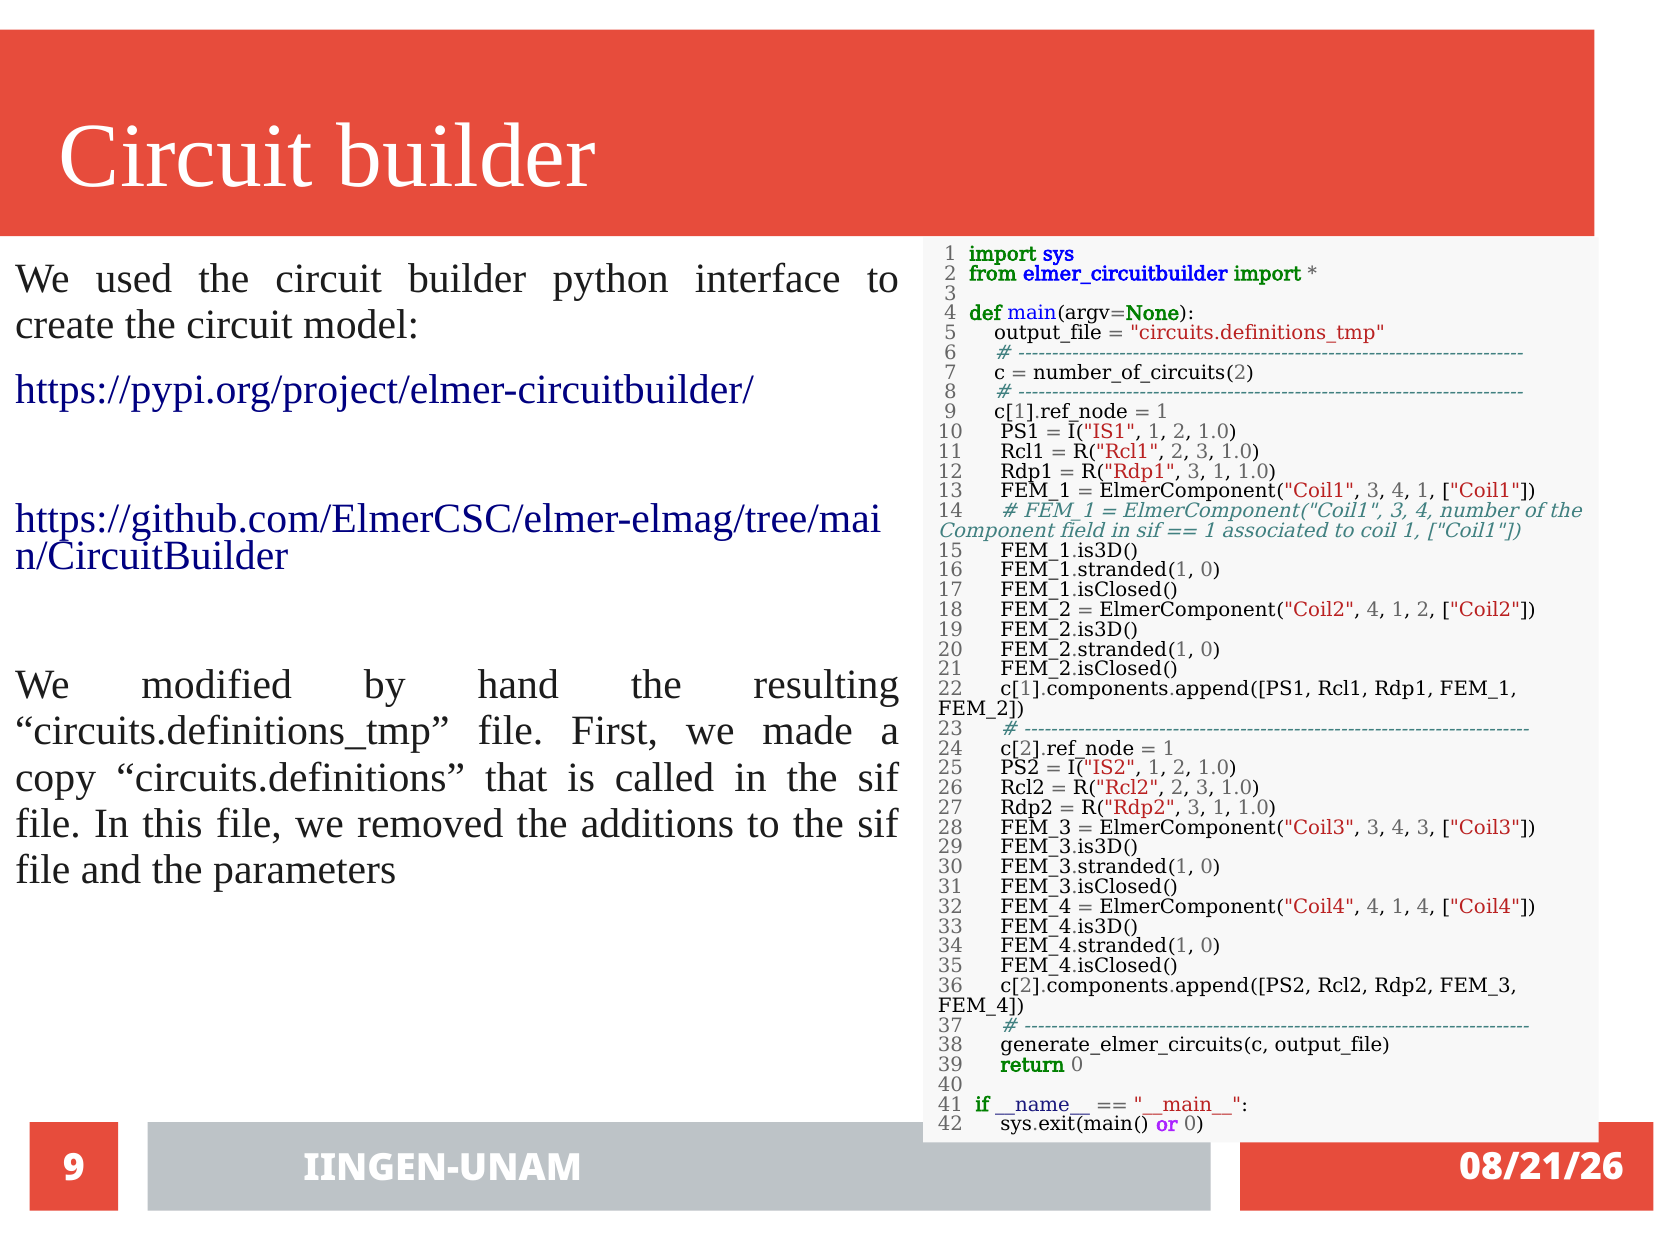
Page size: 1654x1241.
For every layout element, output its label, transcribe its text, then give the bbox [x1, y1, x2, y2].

list We used the circuit builder python interface to create the circuit model: https://pypi.org/project/elmer-circuitbuilder/ https://github.com/ElmerCSC/elmer-elmag/tree/main/CircuitBuilder We modified by hand the resulting “circuits.definitions_tmp” file. First, we made a copy “circuits.definitions” that is called in the sif file. In this file, we removed the additions to the sif file and the parameters [15, 255, 901, 991]
title Circuit builder [59, 59, 1595, 207]
text_box 1 import sys 2 from elmer_circuitbuilder import * 3 4 def main(argv=None): 5 output_file = "circuits.definitions_tmp" 6 # --------------------------------------------------------------------------- 7 c = number_of_circuits(2) 8 # --------------------------------------------------------------------------- 9 c[1].ref_node = 1 10 PS1 = I("IS1", 1, 2, 1.0) 11 Rcl1 = R("Rcl1", 2, 3, 1.0) 12 Rdp1 = R("Rdp1", 3, 1, 1.0) 13 FEM_1 = ElmerComponent("Coil1", 3, 4, 1, ["Coil1"]) 14 # FEM_1 = ElmerComponent("Coil1", 3, 4, number of the Component field in sif == 1 associated to coil 1, ["Coil1"]) 15 FEM_1.is3D() 16 FEM_1.stranded(1, 0) 17 FEM_1.isClosed() 18 FEM_2 = ElmerComponent("Coil2", 4, 1, 2, ["Coil2"]) 19 FEM_2.is3D() 20 FEM_2.stranded(1, 0) 21 FEM_2.isClosed() 22 c[1].components.append([PS1, Rcl1, Rdp1, FEM_1, FEM_2]) 23 # --------------------------------------------------------------------------- 24 c[2].ref_node = 1 25 PS2 = I("IS2", 1, 2, 1.0) 26 Rcl2 = R("Rcl2", 2, 3, 1.0) 27 Rdp2 = R("Rdp2", 3, 1, 1.0) 28 FEM_3 = ElmerComponent("Coil3", 3, 4, 3, ["Coil3"]) 29 FEM_3.is3D() 30 FEM_3.stranded(1, 0) 31 FEM_3.isClosed() 32 FEM_4 = ElmerComponent("Coil4", 4, 1, 4, ["Coil4"]) 33 FEM_4.is3D() 34 FEM_4.stranded(1, 0) 35 FEM_4.isClosed() 36 c[2].components.append([PS2, Rcl2, Rdp2, FEM_3, FEM_4]) 37 # --------------------------------------------------------------------------- 38 generate_elmer_circuits(c, output_file) 39 return 0 40 41 if __name__ == "__main__": 42 sys.exit(main() or 0) [923, 237, 1599, 1103]
